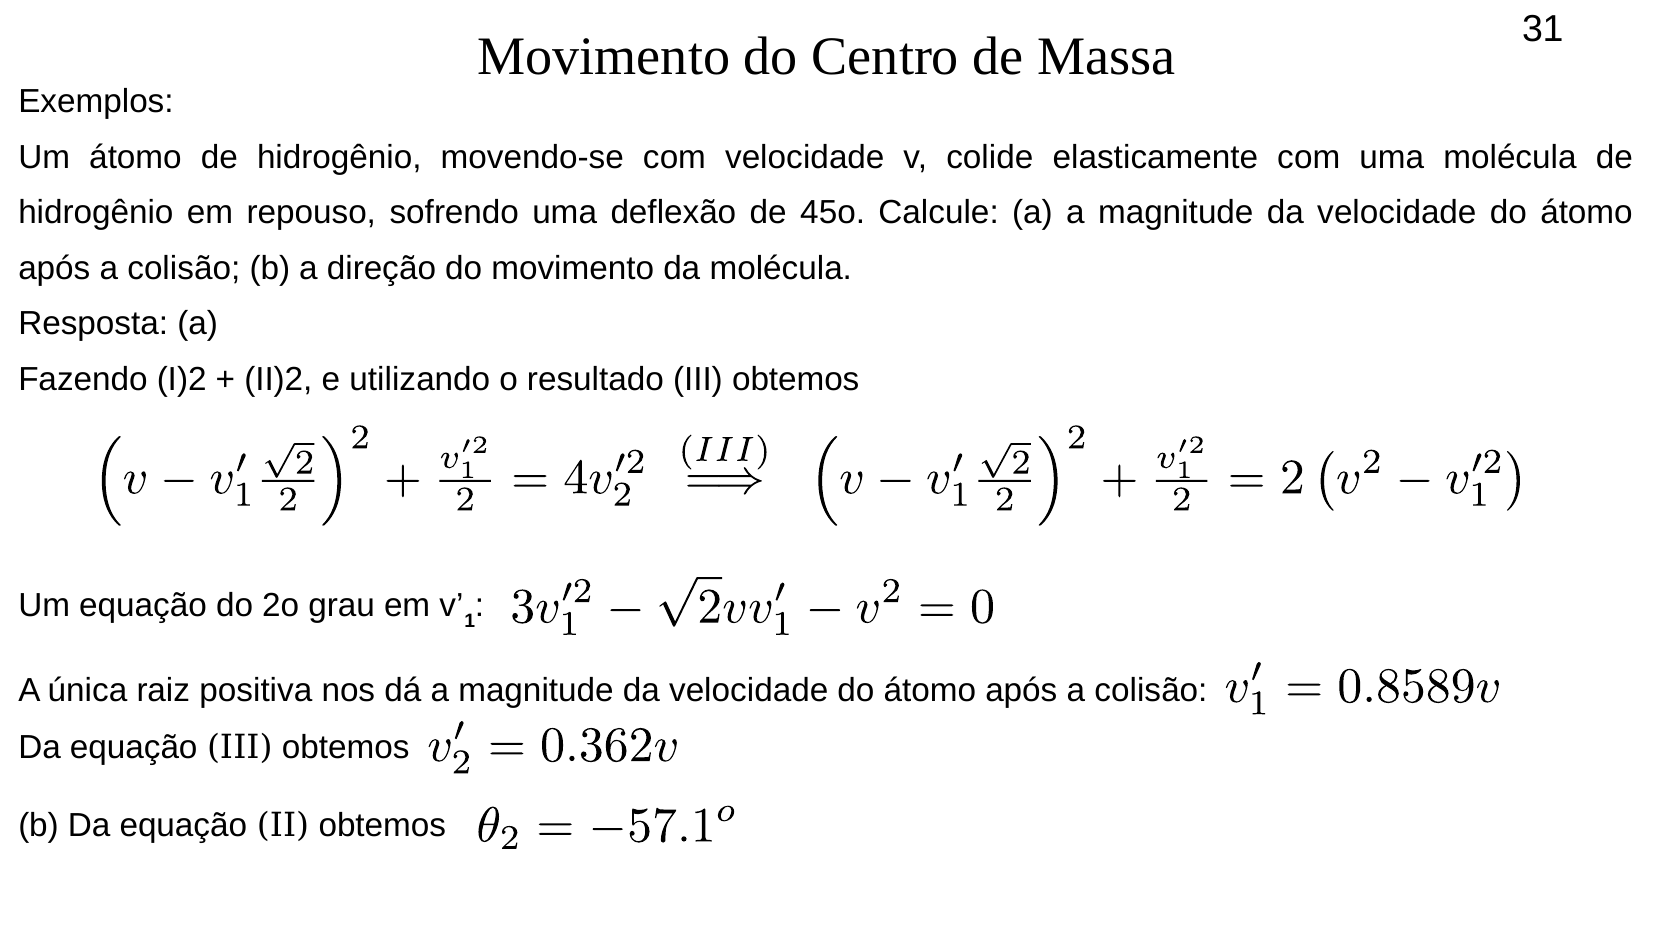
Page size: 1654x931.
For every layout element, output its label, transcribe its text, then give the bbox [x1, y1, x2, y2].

picture [1224, 662, 1499, 715]
text_box Exemplos: Um átomo de hidrogênio, movendo-se com velocidade v, colide elasticamente com uma molécula de hidrogênio em repouso, sofrendo uma deflexão de 45o. Calcule: (a) a magnitude da velocidade do átomo após a colisão; (b) a direção do movimento da molécula. Resposta: (a) Fazendo (I)2 + (II)2, e utilizando o resultado (III) obtemos Um equação do 2o grau em v’1: A única raiz positiva nos dá a magnitude da velocidade do átomo após a colisão: Da equação (III) obtemos (b) Da equação (II) obtemos [18, 64, 1636, 901]
picture [510, 577, 993, 635]
picture [427, 721, 677, 774]
picture [474, 803, 737, 851]
picture [90, 423, 1522, 528]
text_box Movimento do Centro de Massa [462, 0, 1192, 94]
text_box <number> [1507, 0, 1654, 71]
